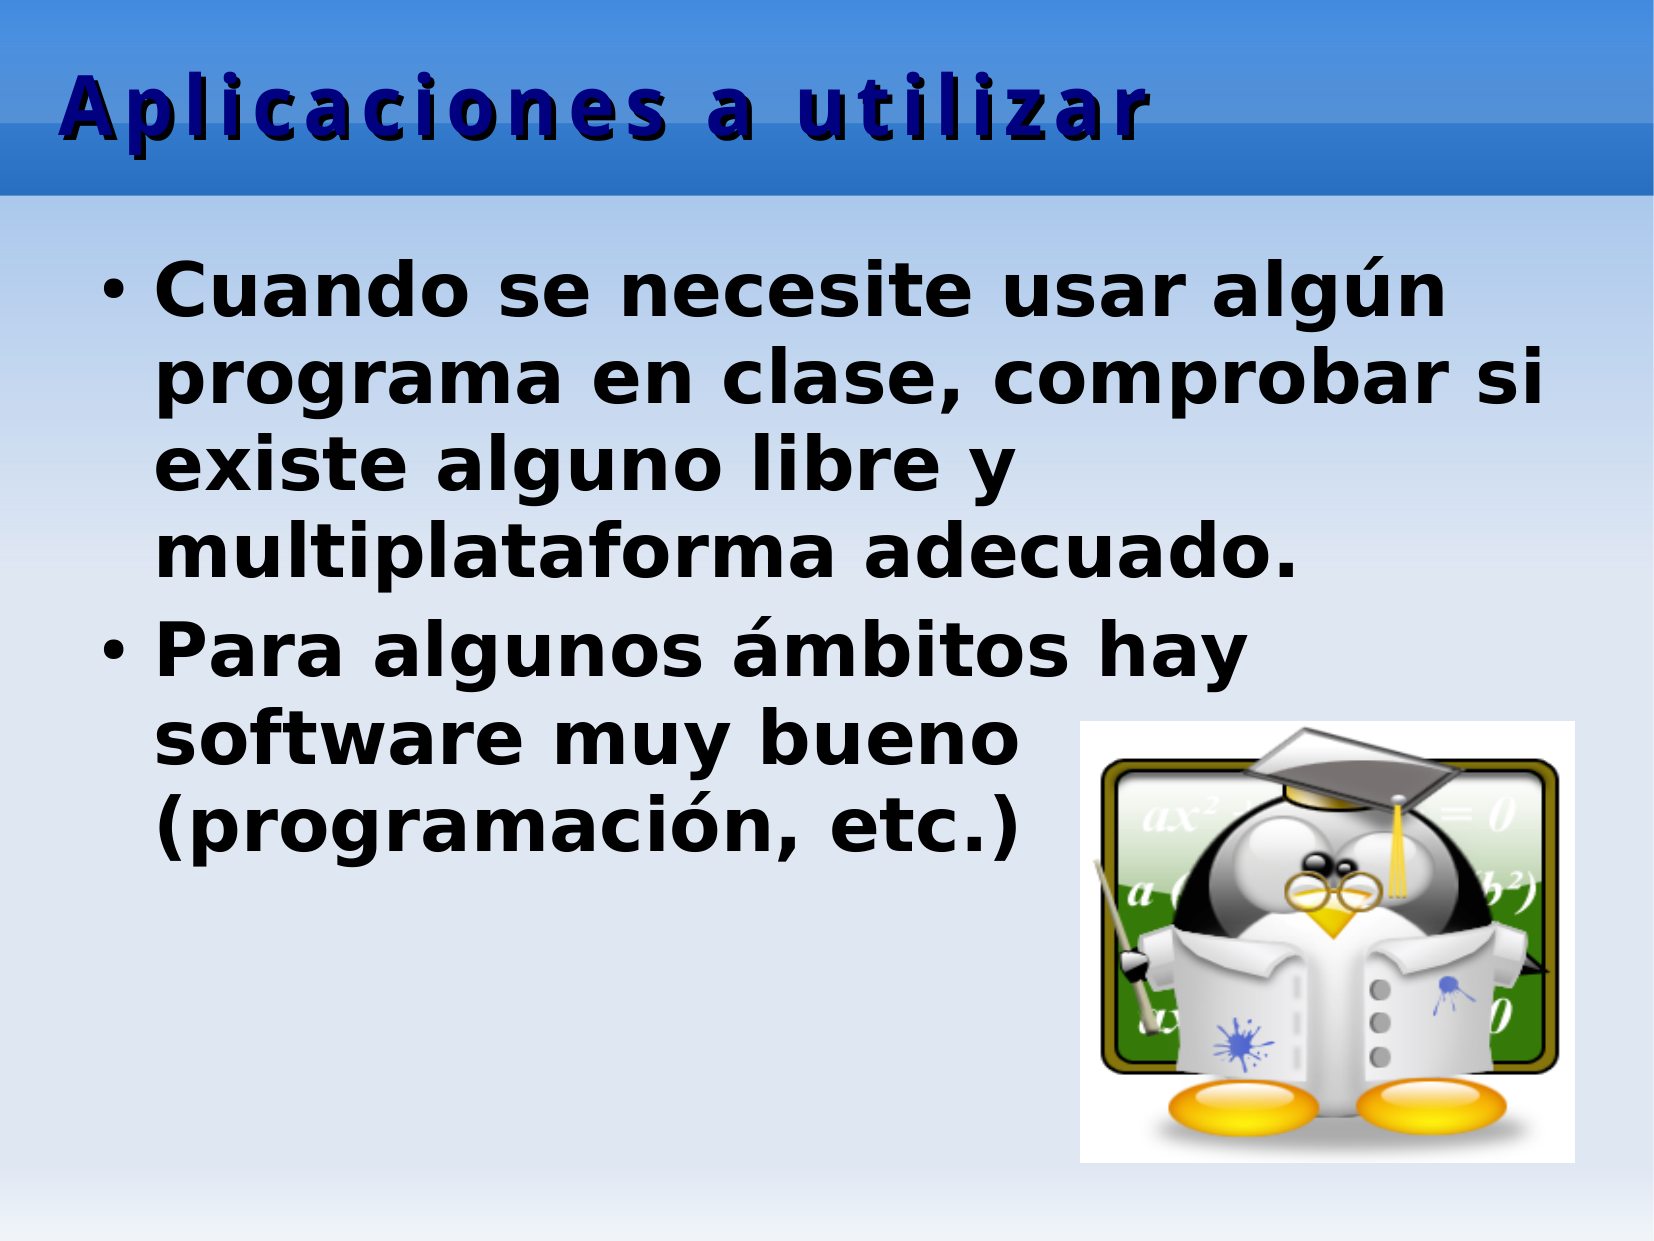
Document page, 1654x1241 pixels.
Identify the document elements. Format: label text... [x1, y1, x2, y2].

list Cuando se necesite usar algún programa en clase, comprobar si existe alguno libre y multiplataforma adecuado. Para algunos ámbitos hay software muy bueno (programación, etc.) [82, 246, 1565, 1105]
picture [0, 0, 1654, 1241]
title Aplicaciones a utilizar [59, 36, 1654, 171]
